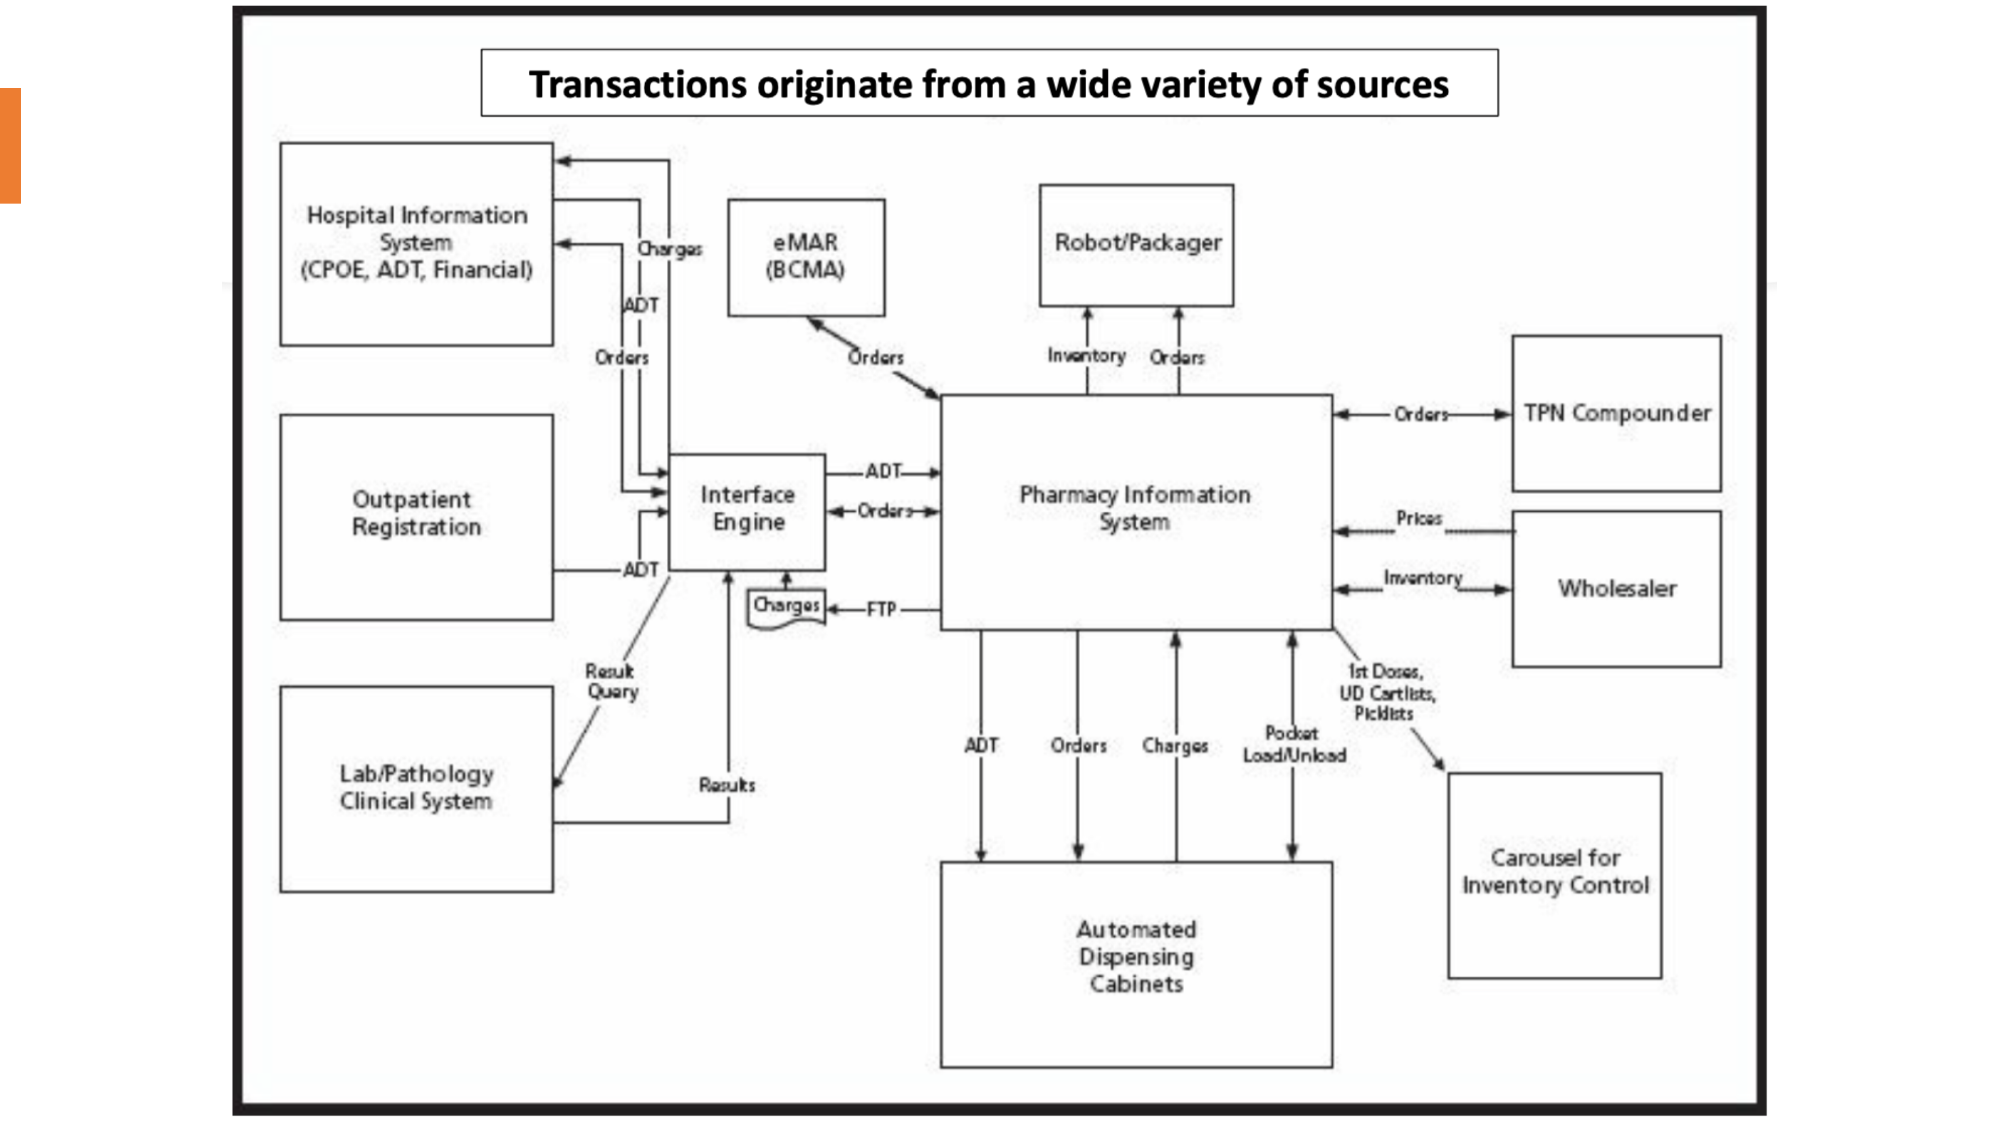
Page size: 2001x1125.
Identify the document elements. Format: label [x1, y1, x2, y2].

picture [222, 0, 1777, 1124]
text_box [0, 88, 21, 204]
